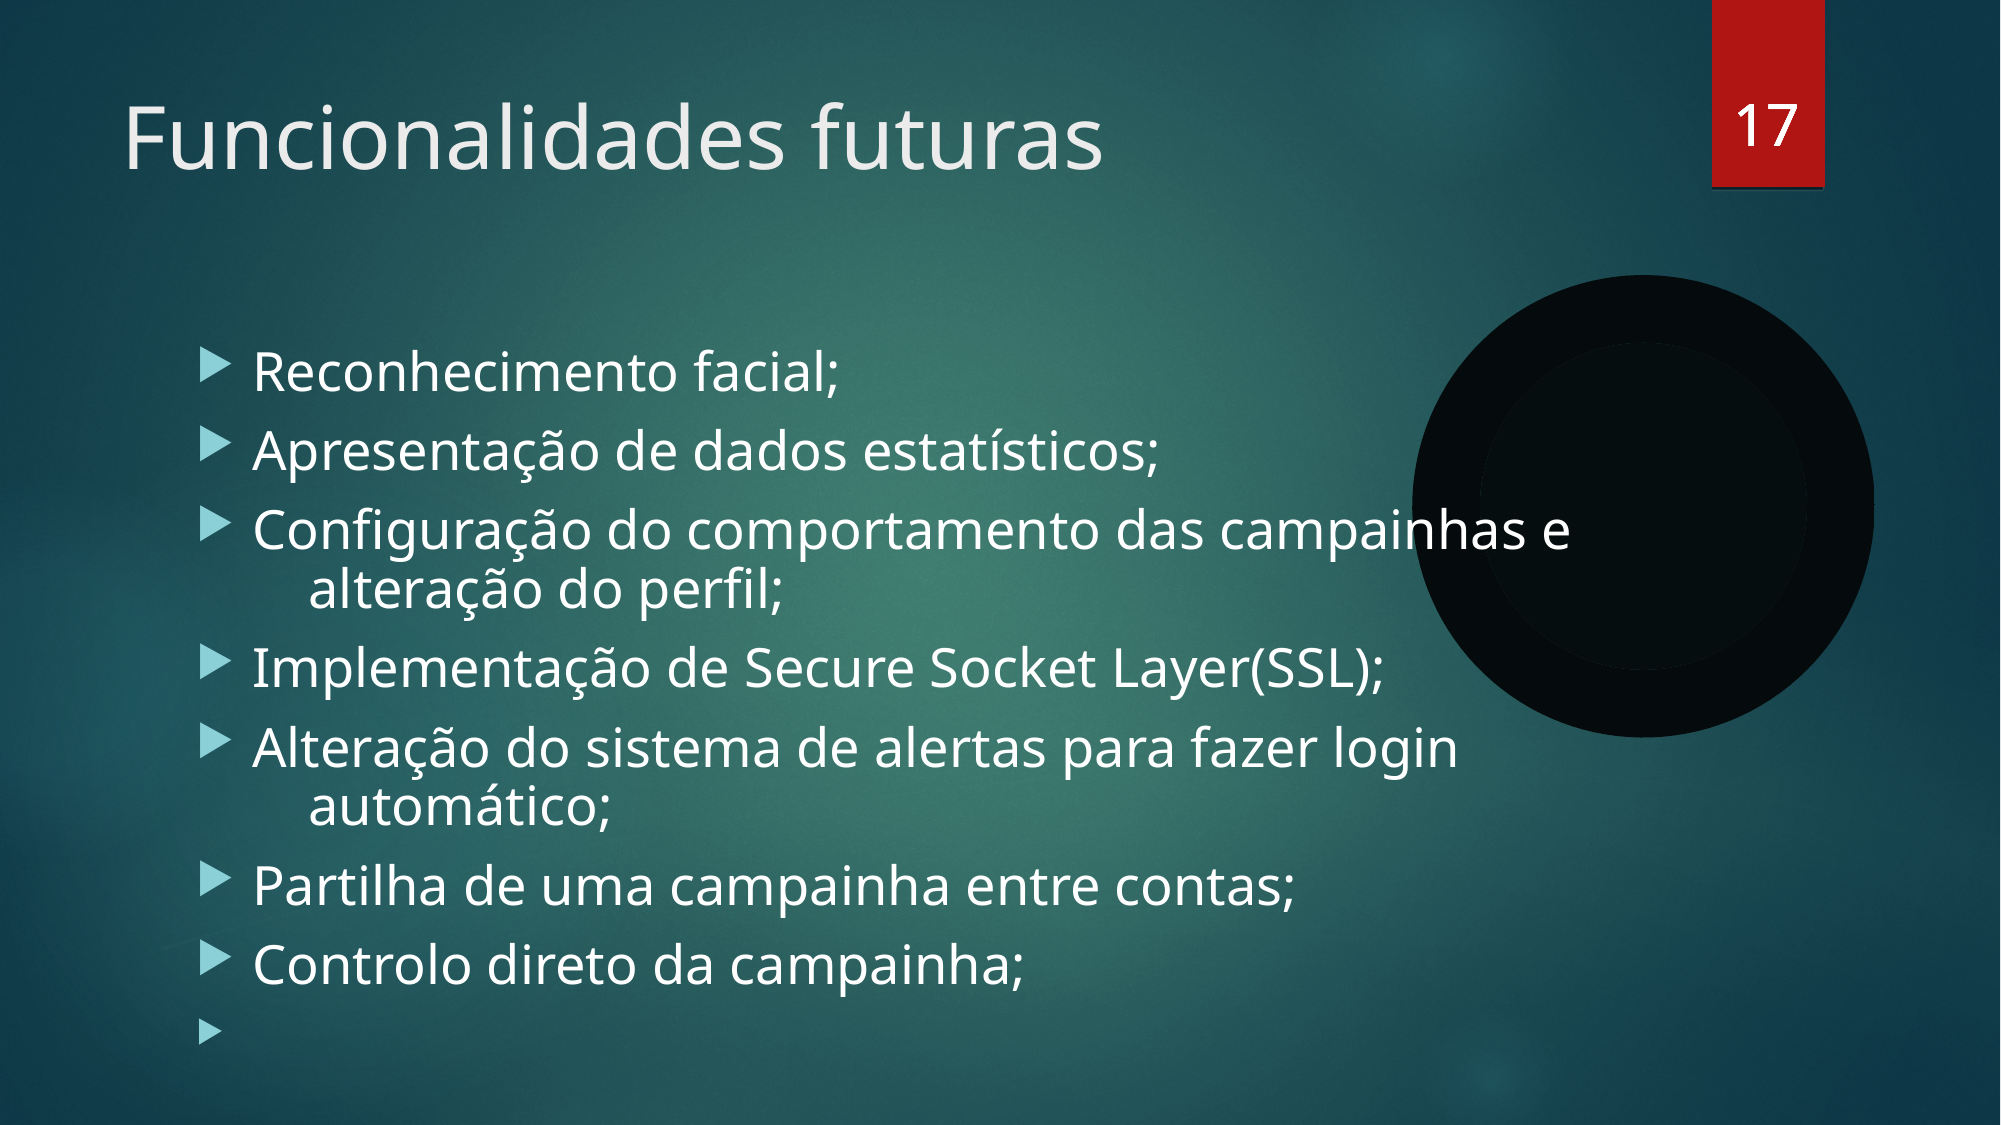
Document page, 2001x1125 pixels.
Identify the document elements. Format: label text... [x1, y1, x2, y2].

text_box [1698, 48, 1836, 175]
list Reconhecimento facial; Apresentação de dados estatísticos; Configuração do comportamento das campainhas e alteração do perfil; Implementação de Secure Socket Layer(SSL); Alteração do sistema de alertas para fazer login automático; Partilha de uma campainha entre contas; Controlo direto da campainha; [181, 336, 1649, 1026]
title Funcionalidades futuras [106, 74, 1649, 305]
